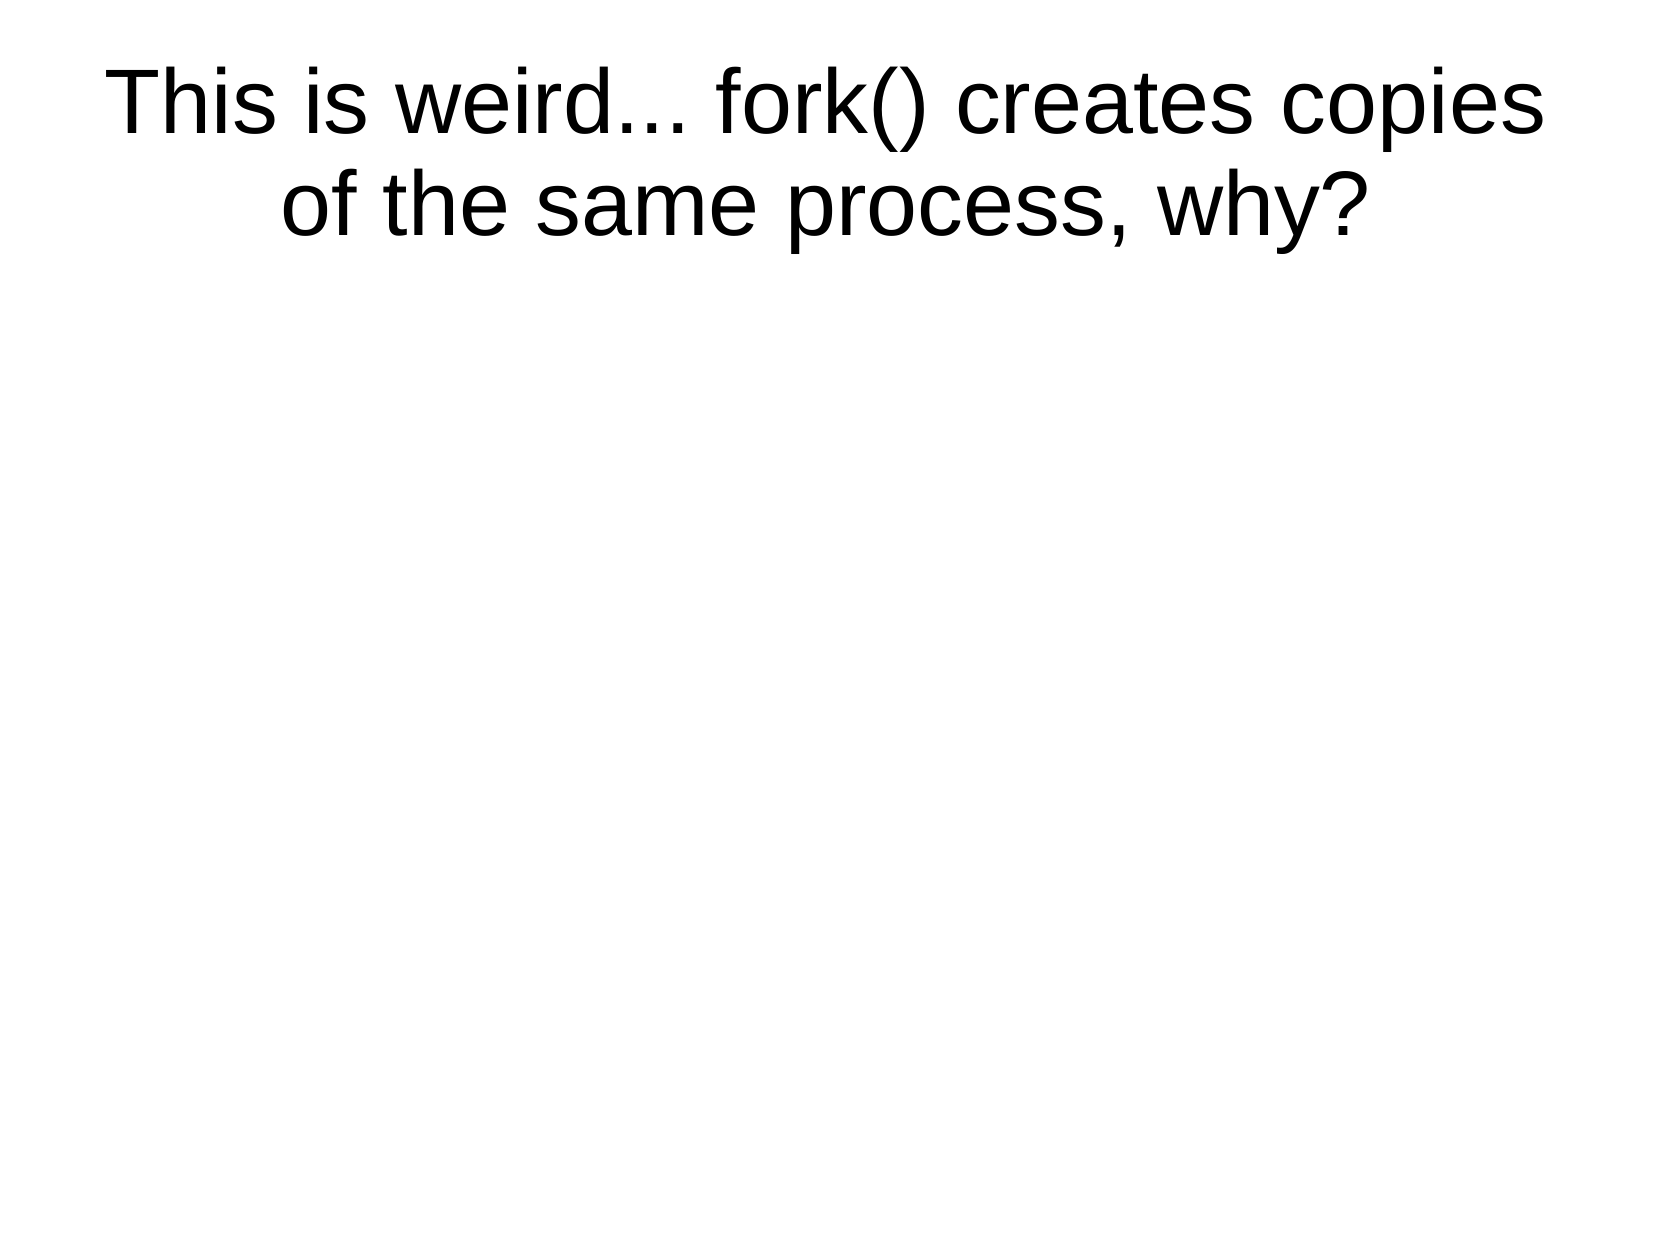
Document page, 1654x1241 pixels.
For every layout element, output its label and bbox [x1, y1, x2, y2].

subtitle [82, 49, 1571, 1010]
